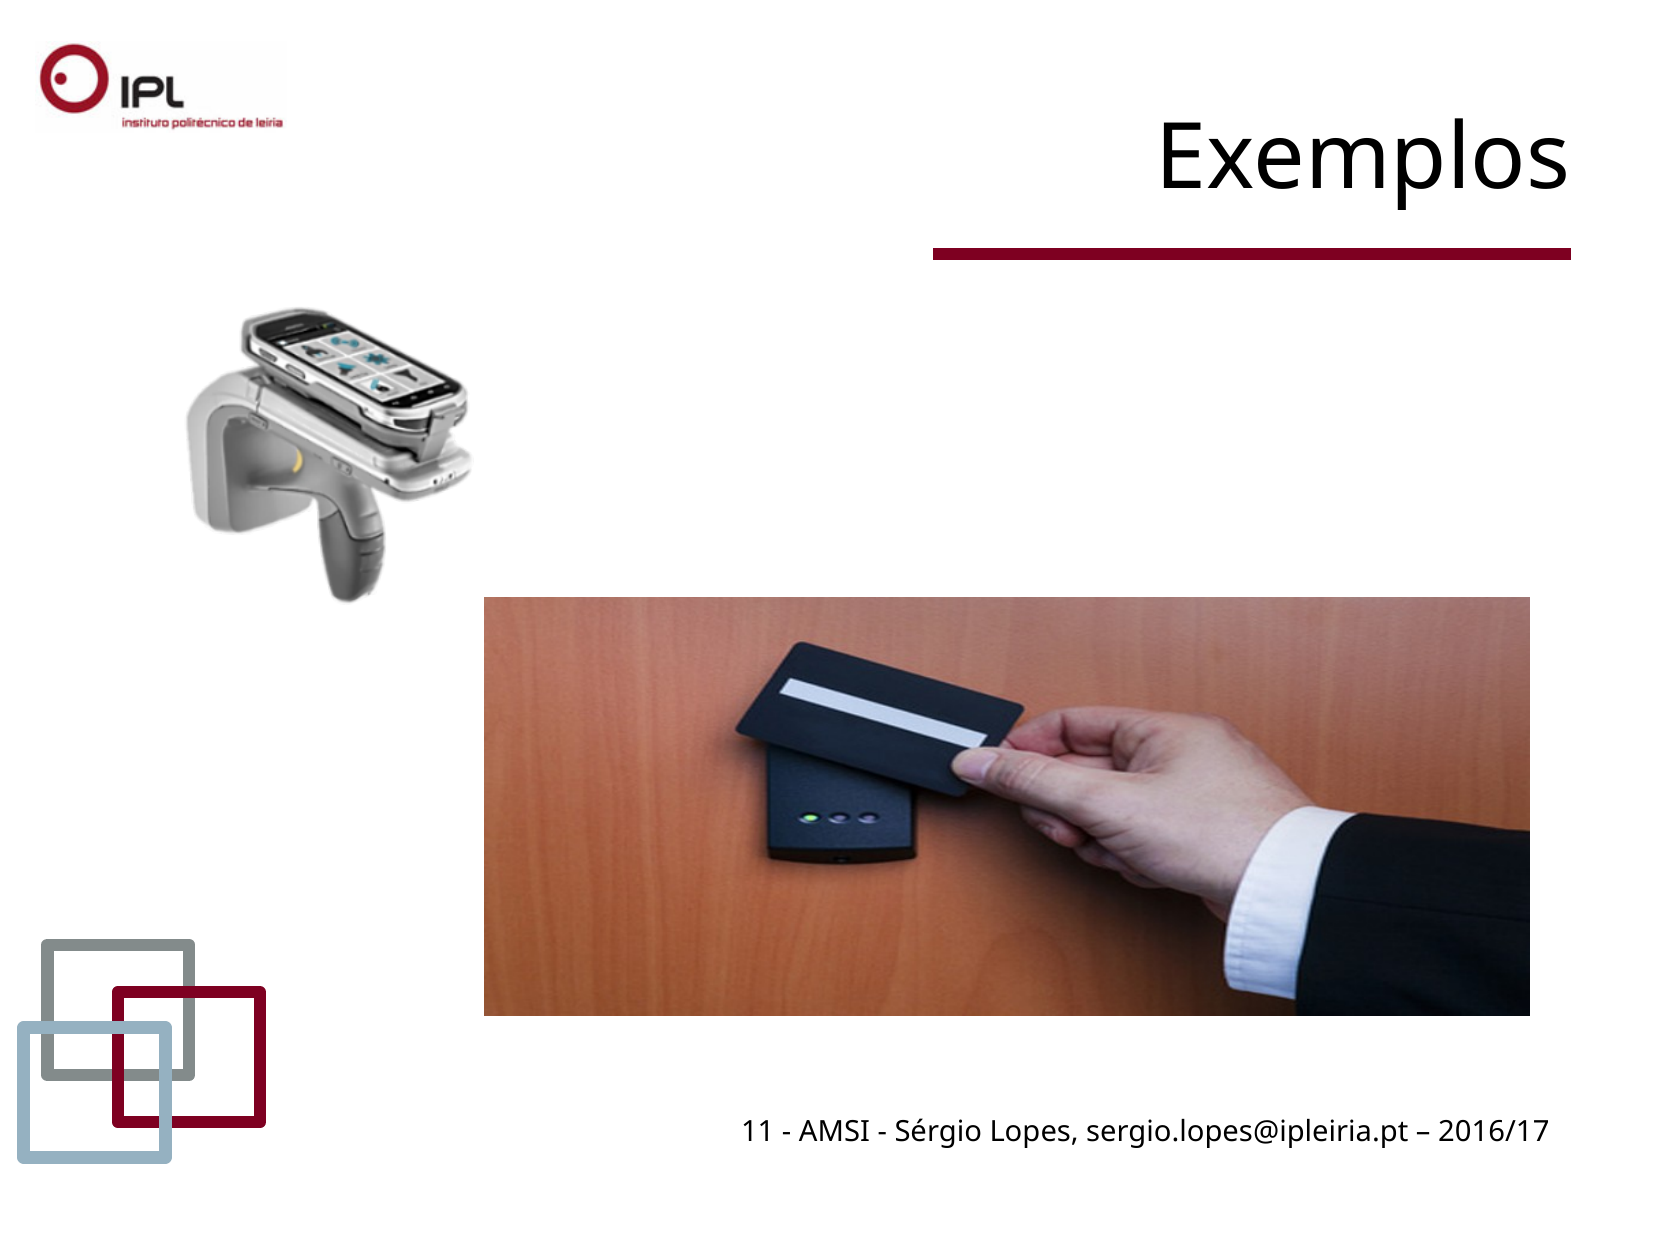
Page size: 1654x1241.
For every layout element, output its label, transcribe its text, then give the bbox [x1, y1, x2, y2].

text_box 11 - AMSI - Sérgio Lopes, sergio.lopes@ipleiria.pt – 2016/17 [242, 1103, 1565, 1158]
picture [35, 41, 291, 133]
title Exemplos [82, 49, 1571, 257]
picture [58, 268, 1530, 1016]
